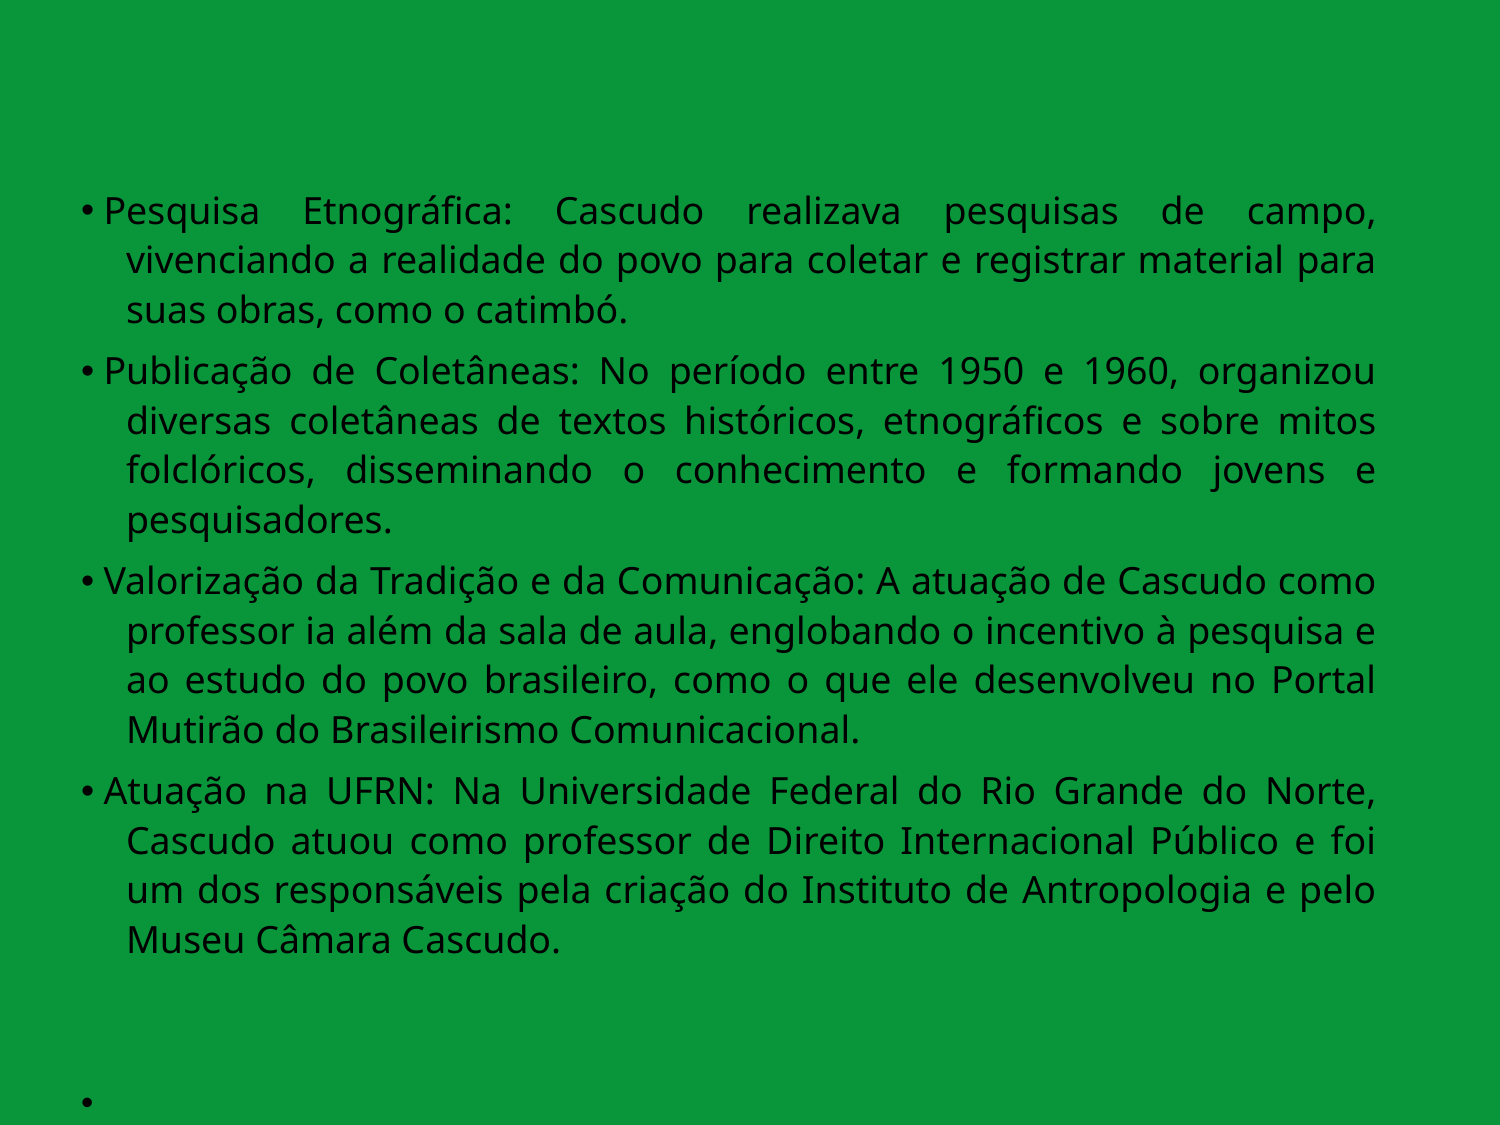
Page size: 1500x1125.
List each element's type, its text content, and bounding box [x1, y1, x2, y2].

list Pesquisa Etnográfica: Cascudo realizava pesquisas de campo, vivenciando a realidade do povo para coletar e registrar material para suas obras, como o catimbó. Publicação de Coletâneas: No período entre 1950 e 1960, organizou diversas coletâneas de textos históricos, etnográficos e sobre mitos folclóricos, disseminando o conhecimento e formando jovens e pesquisadores. Valorização da Tradição e da Comunicação: A atuação de Cascudo como professor ia além da sala de aula, englobando o incentivo à pesquisa e ao estudo do povo brasileiro, como o que ele desenvolveu no Portal Mutirão do Brasileirismo Comunicacional. Atuação na UFRN: Na Universidade Federal do Rio Grande do Norte, Cascudo atuou como professor de Direito Internacional Público e foi um dos responsáveis pela criação do Instituto de Antropologia e pelo Museu Câmara Cascudo. [65, 175, 1393, 1088]
